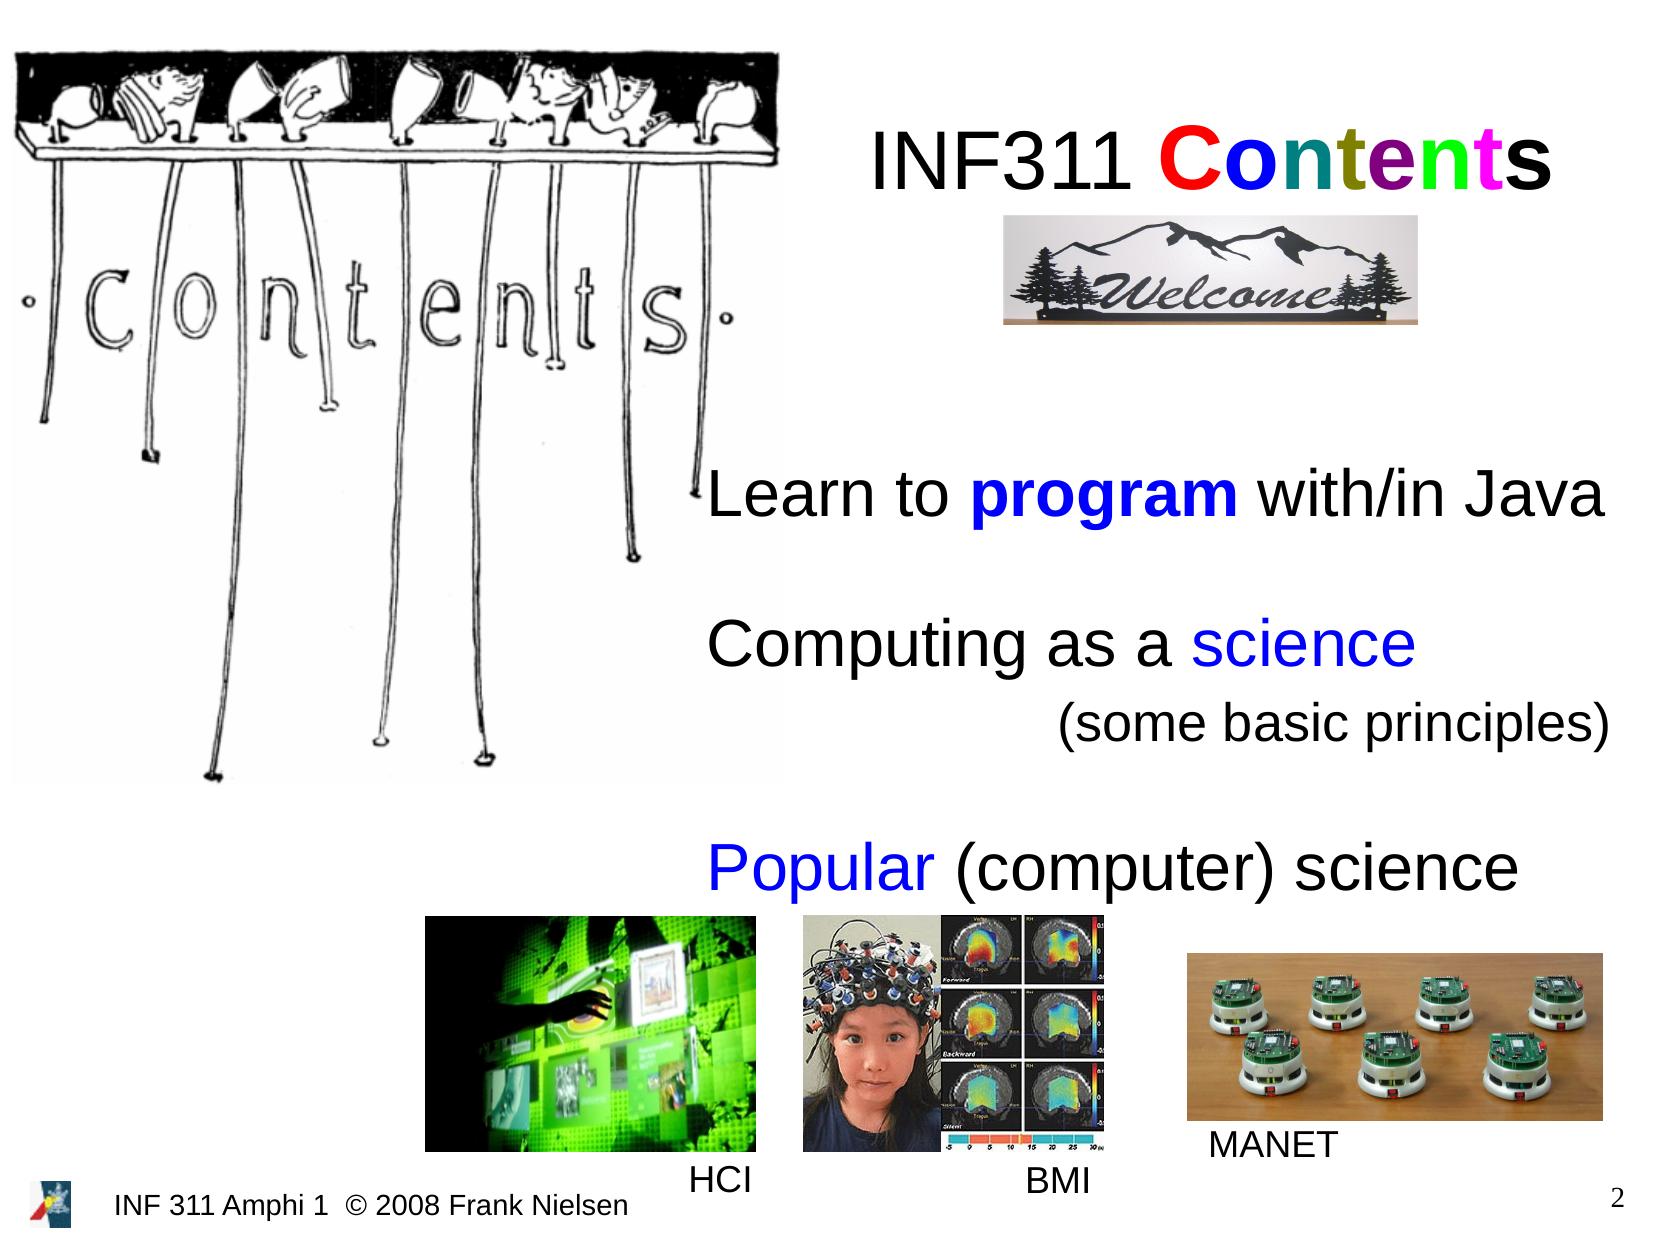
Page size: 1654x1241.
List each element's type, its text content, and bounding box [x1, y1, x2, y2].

picture [1187, 953, 1603, 1121]
text_box INF311 Contents [853, 98, 1570, 217]
text_box HCI [673, 1151, 768, 1209]
picture [1003, 215, 1418, 325]
text_box MANET [1193, 1116, 1355, 1174]
picture [803, 915, 1104, 1152]
text_box Learn to program with/in Java Computing as a science (some basic principles) Popular (computer) science [673, 448, 1648, 1010]
picture [425, 916, 756, 1152]
picture [11, 47, 783, 786]
picture [29, 1181, 71, 1228]
text_box BMI [1010, 1151, 1107, 1209]
